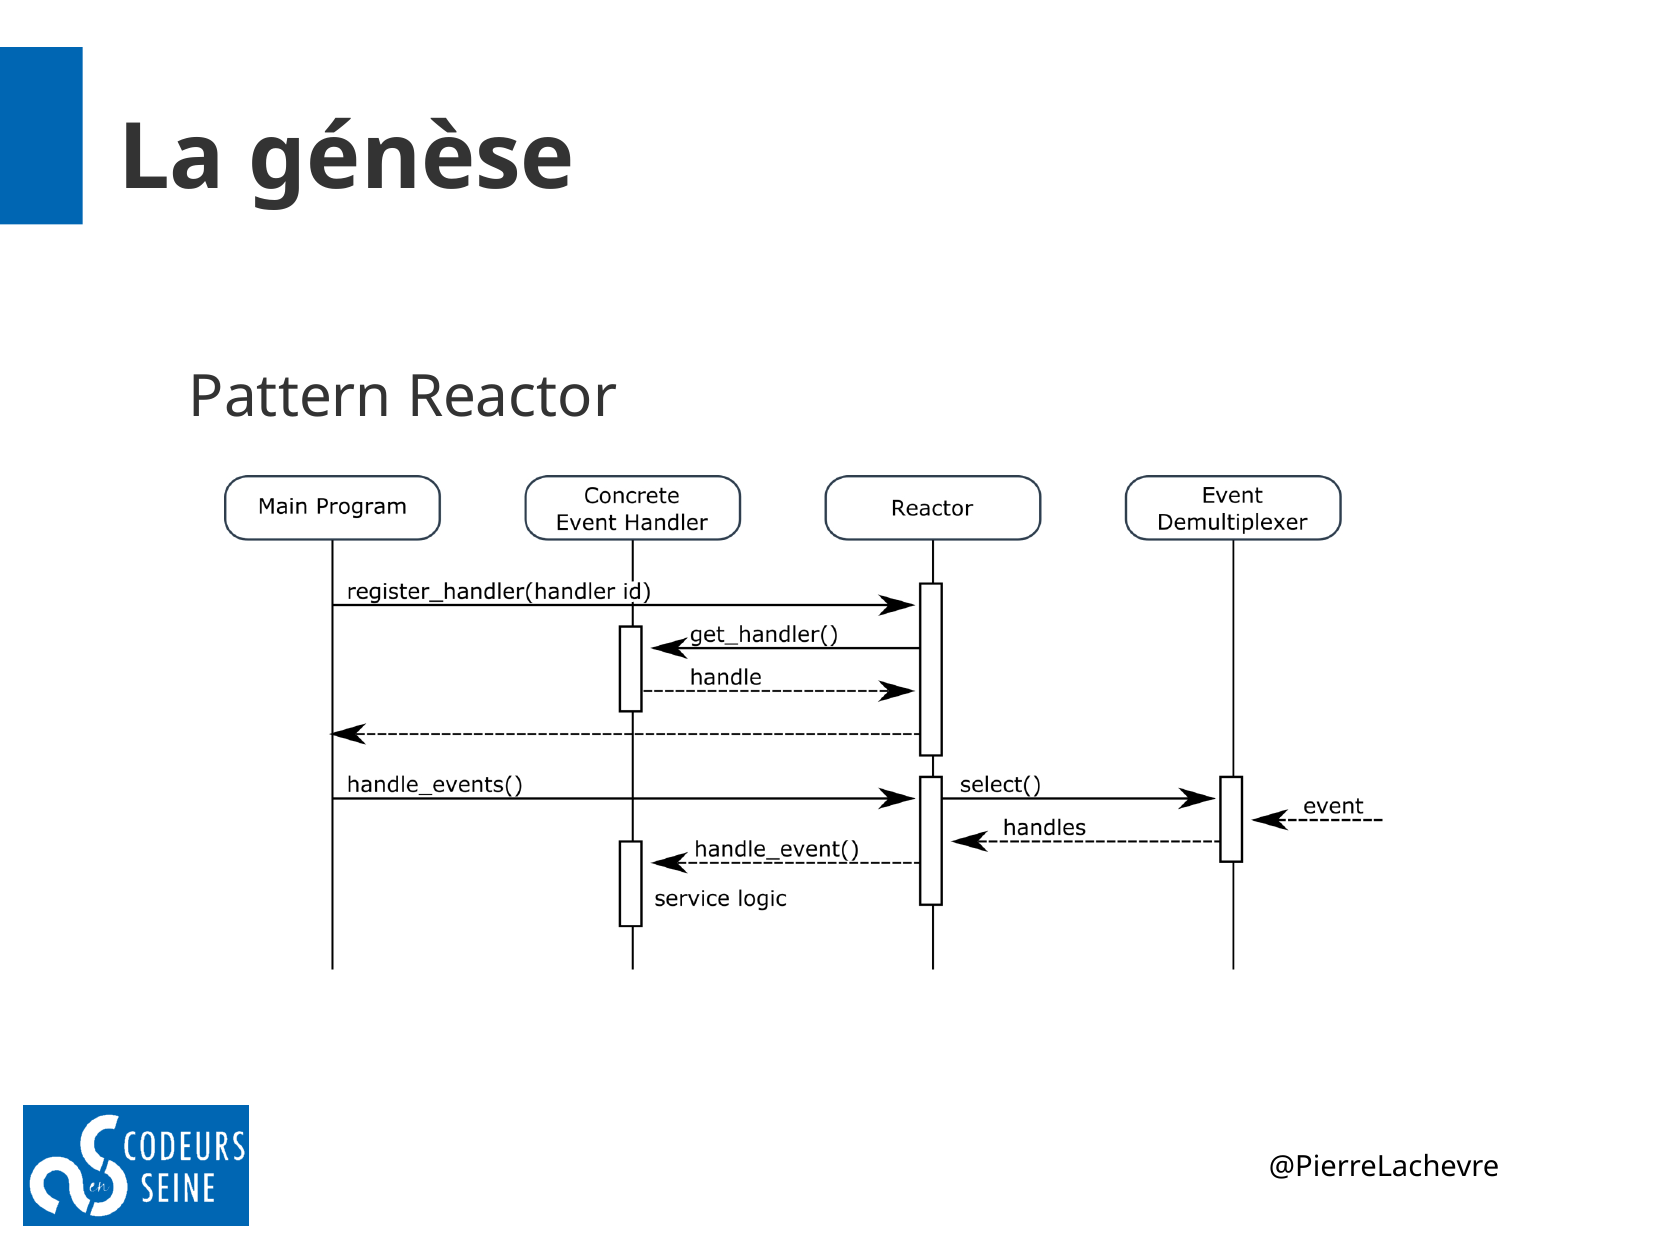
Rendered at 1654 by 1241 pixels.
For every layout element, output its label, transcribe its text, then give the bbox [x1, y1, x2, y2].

picture [212, 463, 1394, 981]
title La génèse [118, 49, 1571, 257]
list Pattern Reactor [118, 354, 1536, 1074]
picture [23, 1105, 249, 1226]
